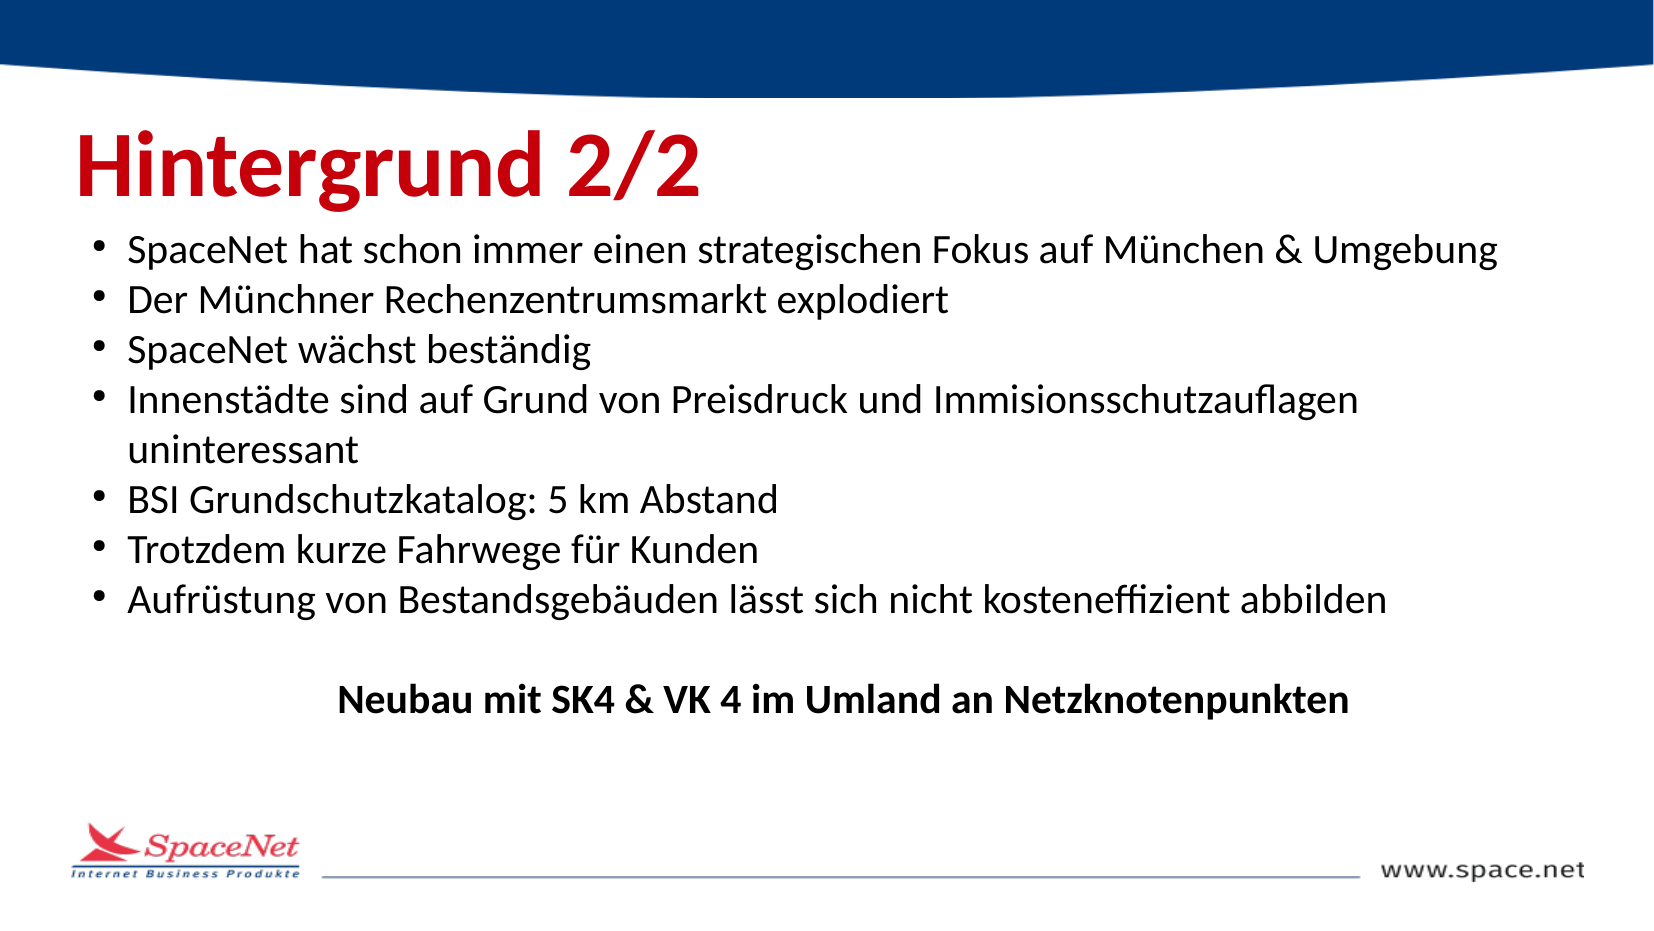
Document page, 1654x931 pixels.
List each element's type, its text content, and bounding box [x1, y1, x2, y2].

text_box SpaceNet hat schon immer einen strategischen Fokus auf München & Umgebung Der Münchner Rechenzentrumsmarkt explodiert SpaceNet wächst beständig Innenstädte sind auf Grund von Preisdruck und Immisionsschutzauflagen uninteressant BSI Grundschutzkatalog: 5 km Abstand Trotzdem kurze Fahrwege für Kunden Aufrüstung von Bestandsgebäuden lässt sich nicht kosteneffizient abbilden Neubau mit SK4 & VK 4 im Umland an Netzknotenpunkten [77, 223, 1576, 730]
text_box Hintergrund 2/2 [60, 95, 1583, 223]
